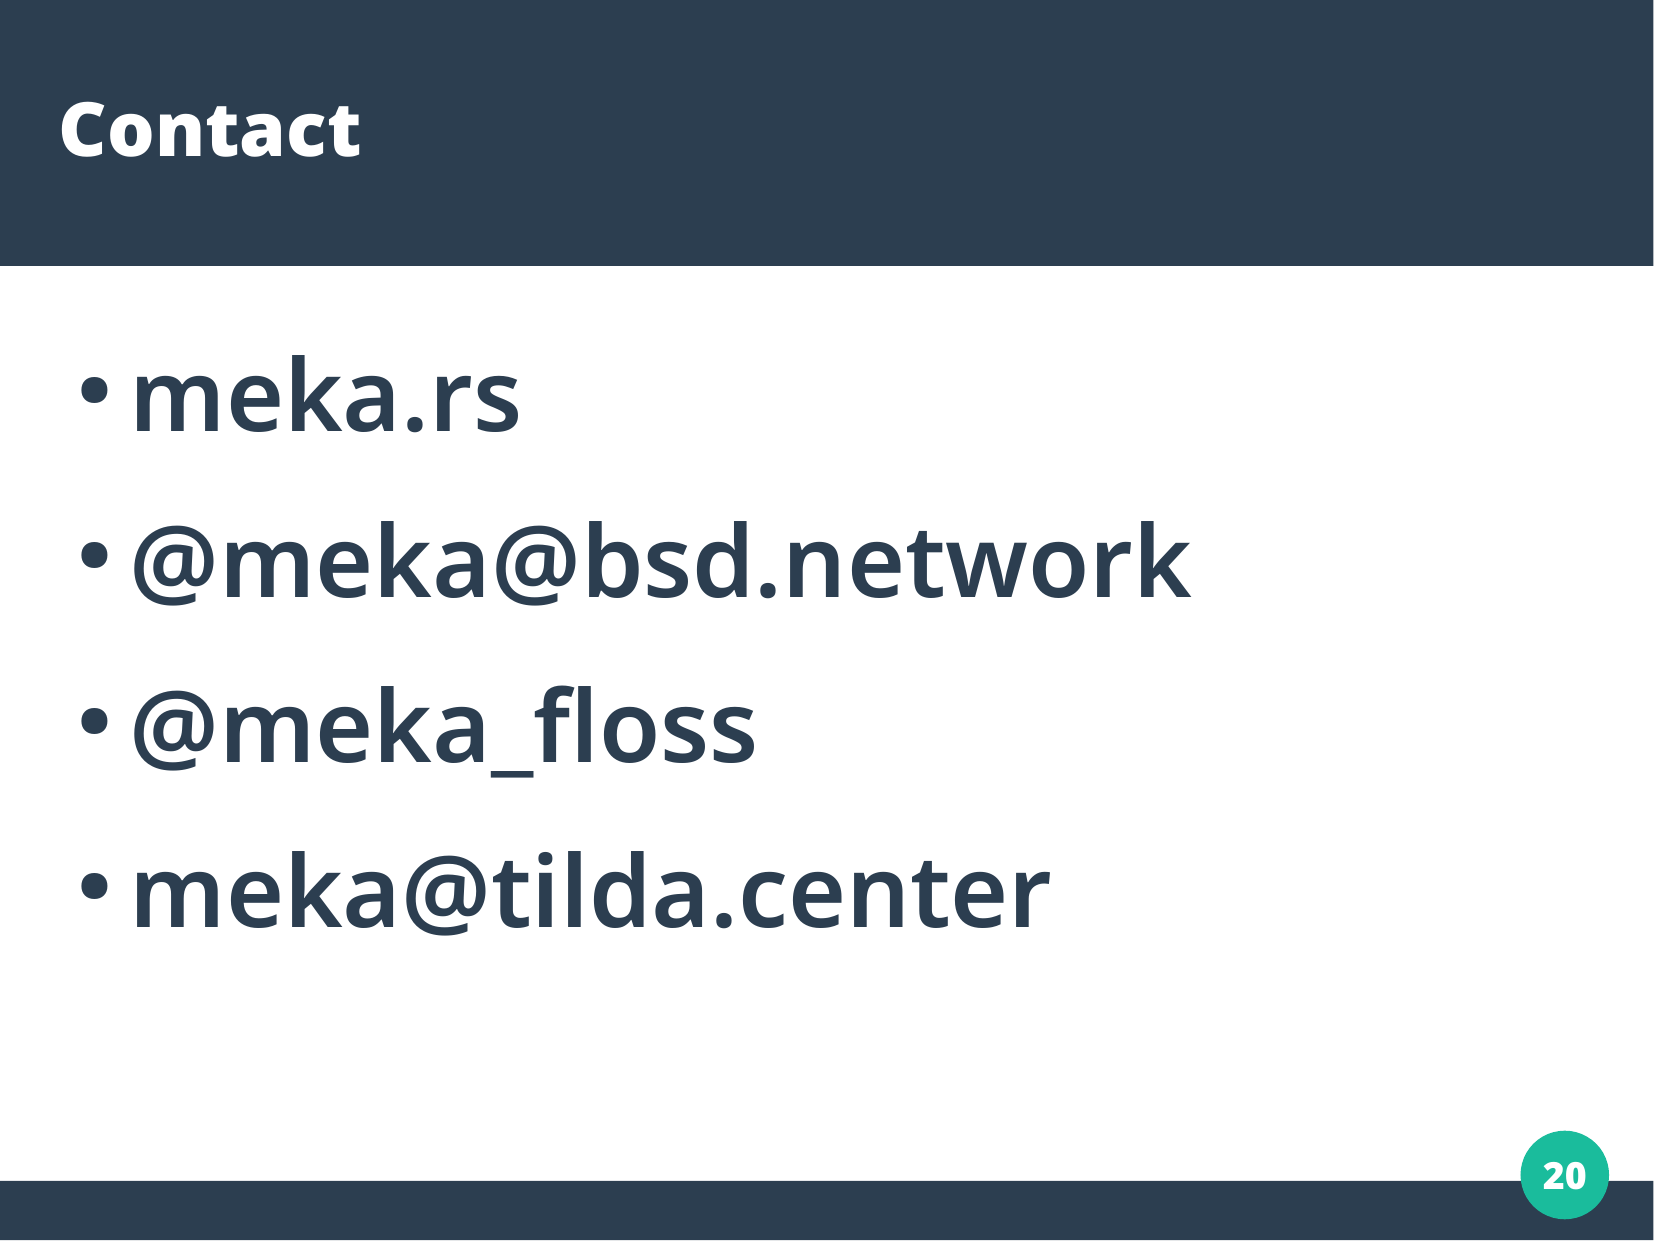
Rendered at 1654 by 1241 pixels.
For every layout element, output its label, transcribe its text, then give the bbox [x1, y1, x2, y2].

list meka.rs @meka@bsd.network @meka_floss meka@tilda.center [58, 324, 1595, 1152]
title Contact [58, 49, 1595, 207]
